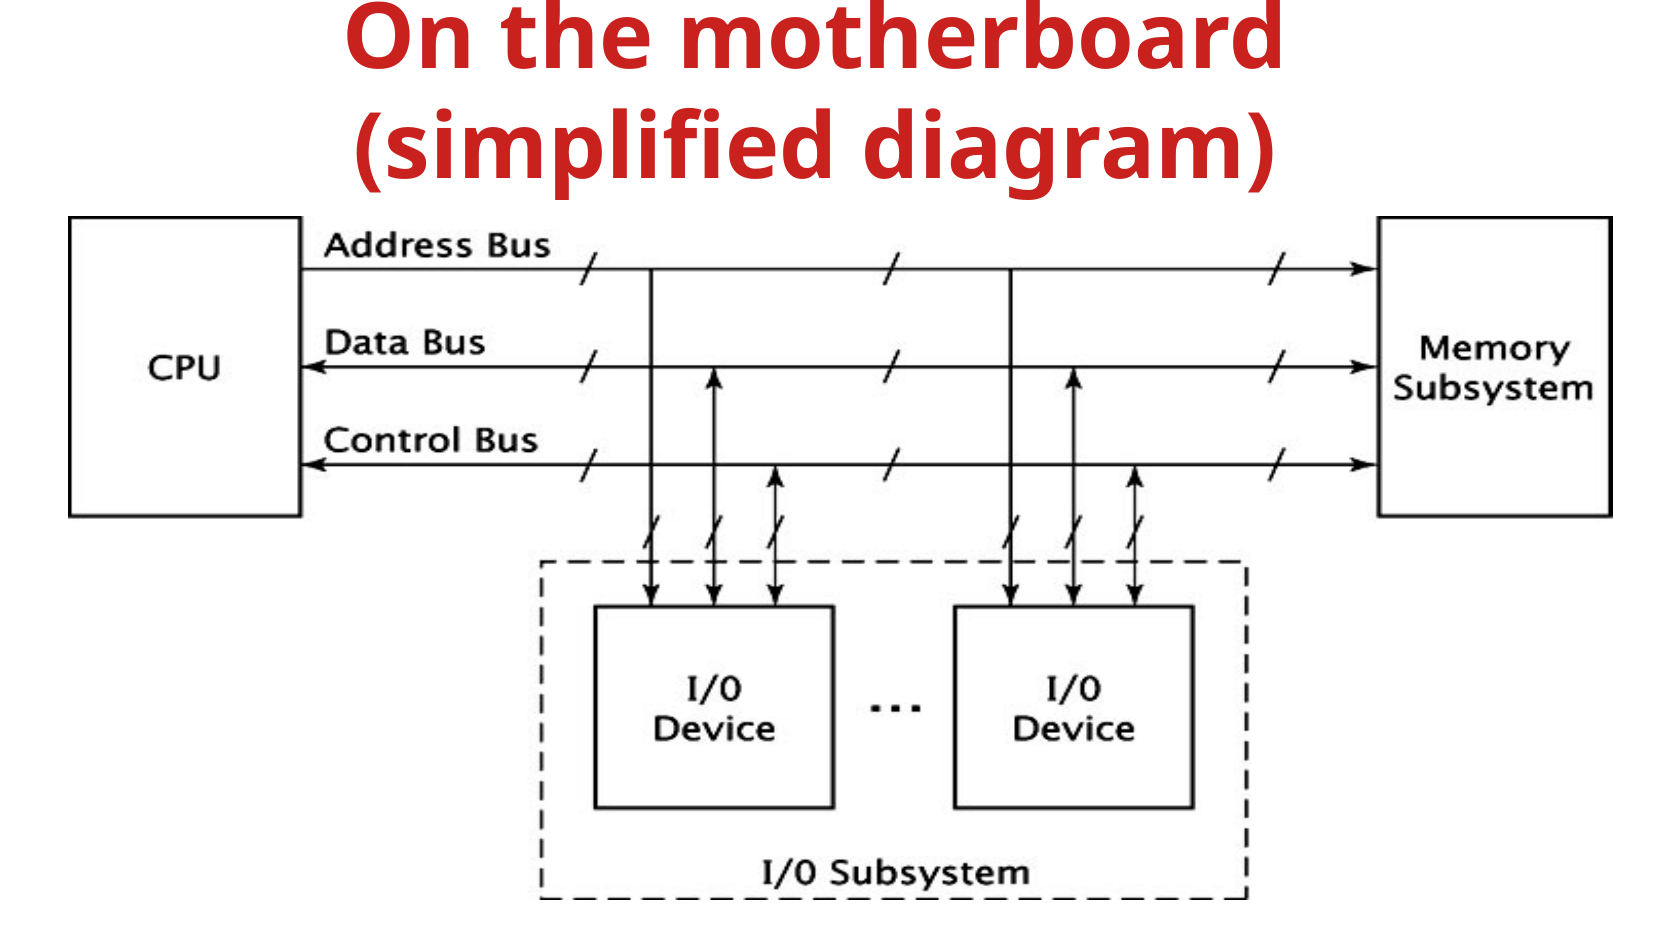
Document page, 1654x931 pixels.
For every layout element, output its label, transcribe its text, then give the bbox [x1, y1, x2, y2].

picture [68, 216, 1613, 900]
title On the motherboard (simplified diagram) [168, 0, 1463, 205]
